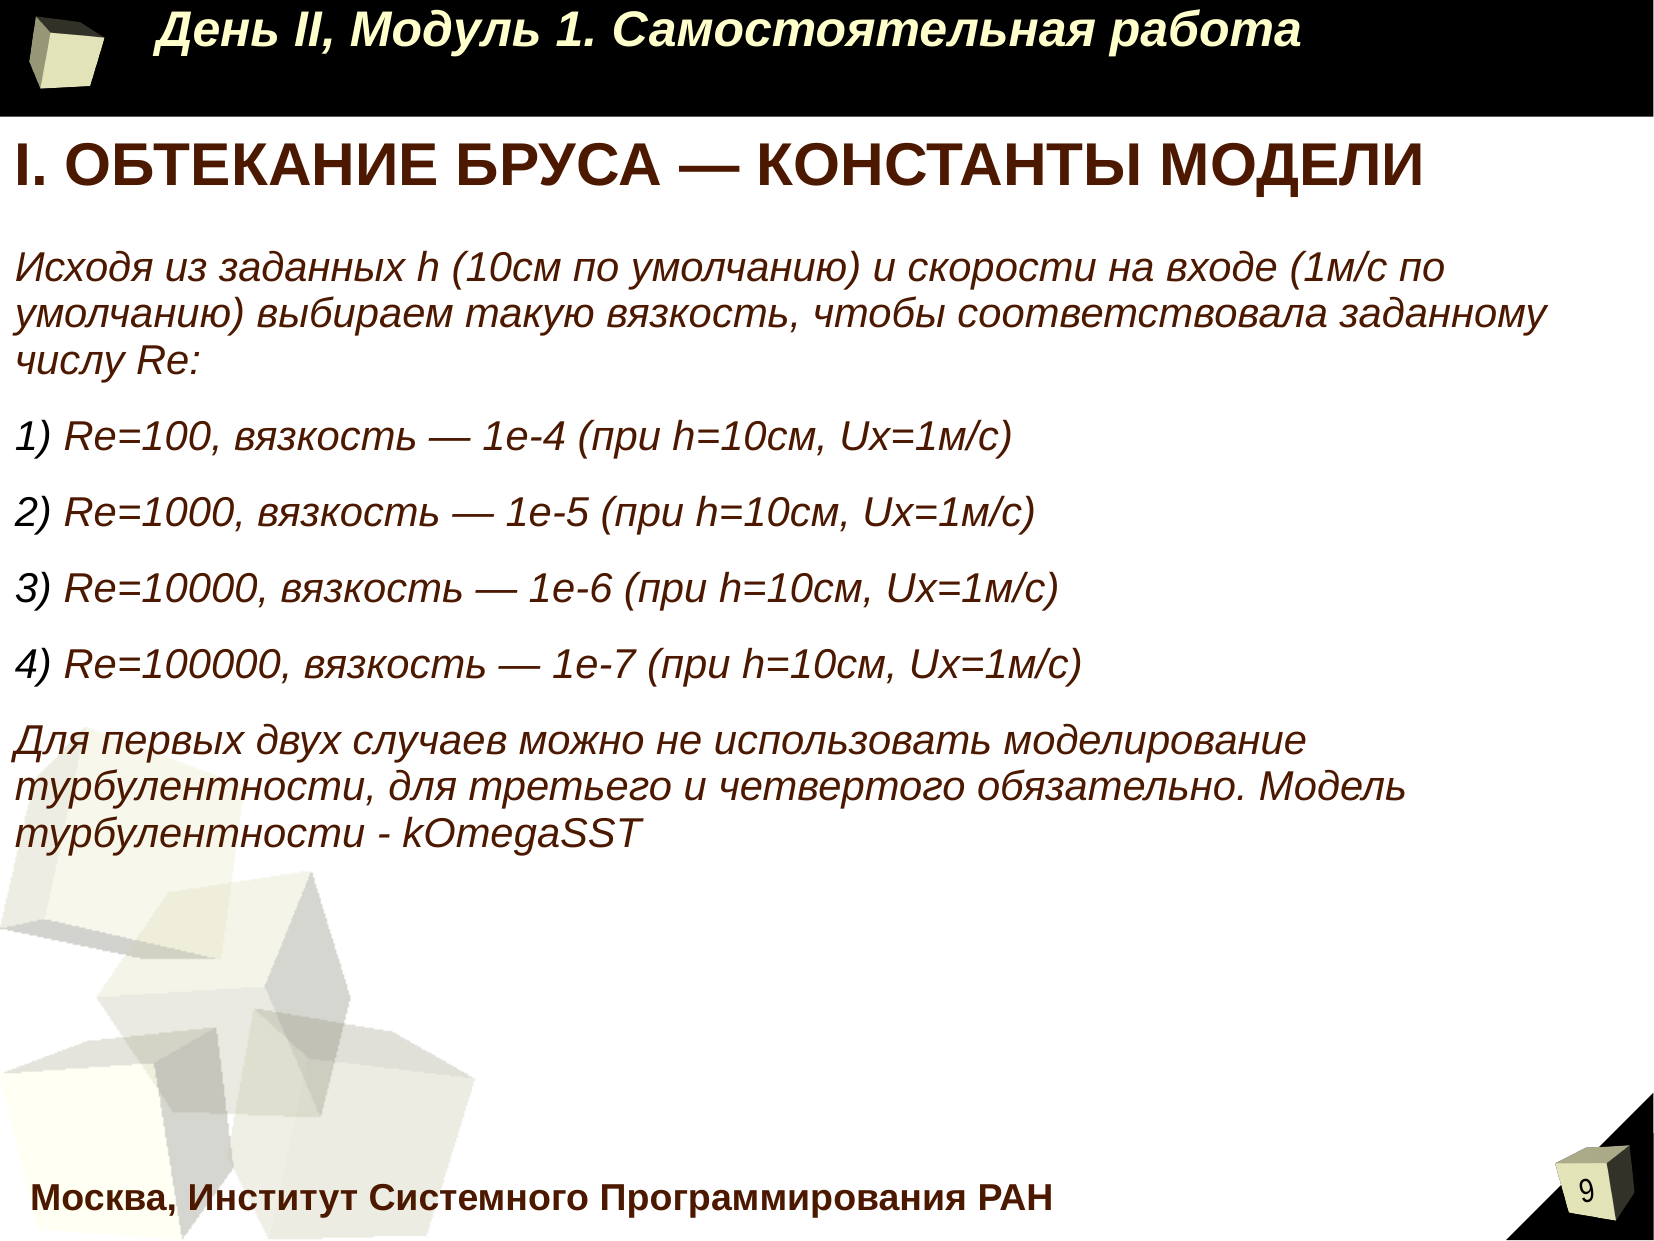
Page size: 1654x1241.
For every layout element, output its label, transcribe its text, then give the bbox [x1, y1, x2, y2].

picture [464, 1193, 472, 1198]
picture [0, 864, 477, 1241]
text_box Исходя из заданных h (10см по умолчанию) и скорости на входе (1м/с по умолчанию) выбираем такую вязкость, чтобы соответствовала заданному числу Re: Re=100, вязкость — 1e-4 (при h=10см, Ux=1м/с) Re=1000, вязкость — 1e-5 (при h=10см, Ux=1м/с) Re=10000, вязкость — 1e-6 (при h=10см, Ux=1м/с) Re=100000, вязкость — 1e-7 (при h=10см, Ux=1м/с) Для первых двух случаев можно не использовать моделирование турбулентности, для третьего и четвертого обязательно. Модель турбулентности - kOmegaSST [0, 236, 1654, 864]
text_box I. ОБТЕКАНИЕ БРУСА — КОНСТАНТЫ МОДЕЛИ [0, 122, 1654, 213]
